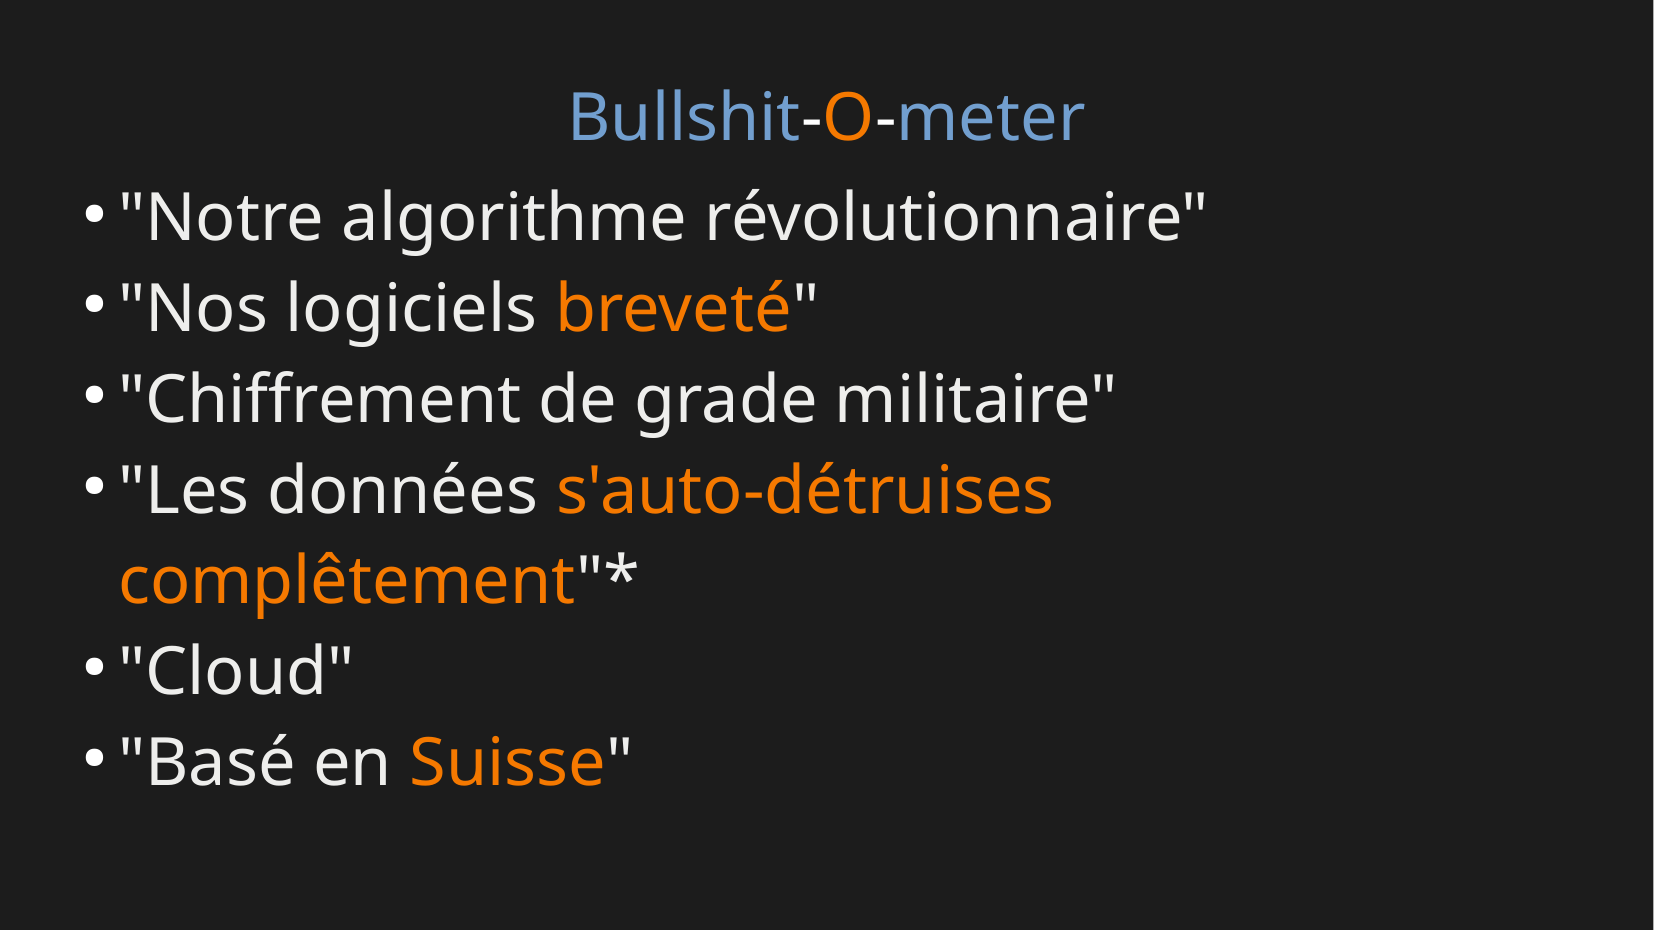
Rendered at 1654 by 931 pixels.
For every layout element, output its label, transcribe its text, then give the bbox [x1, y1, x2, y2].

subtitle "Notre algorithme révolutionnaire" "Nos logiciels breveté" "Chiffrement de grade militaire" "Les données s'auto-détruises complêtement"* "Cloud" "Basé en Suisse" [82, 217, 1571, 757]
title Bullshit-O-meter [82, 36, 1571, 193]
